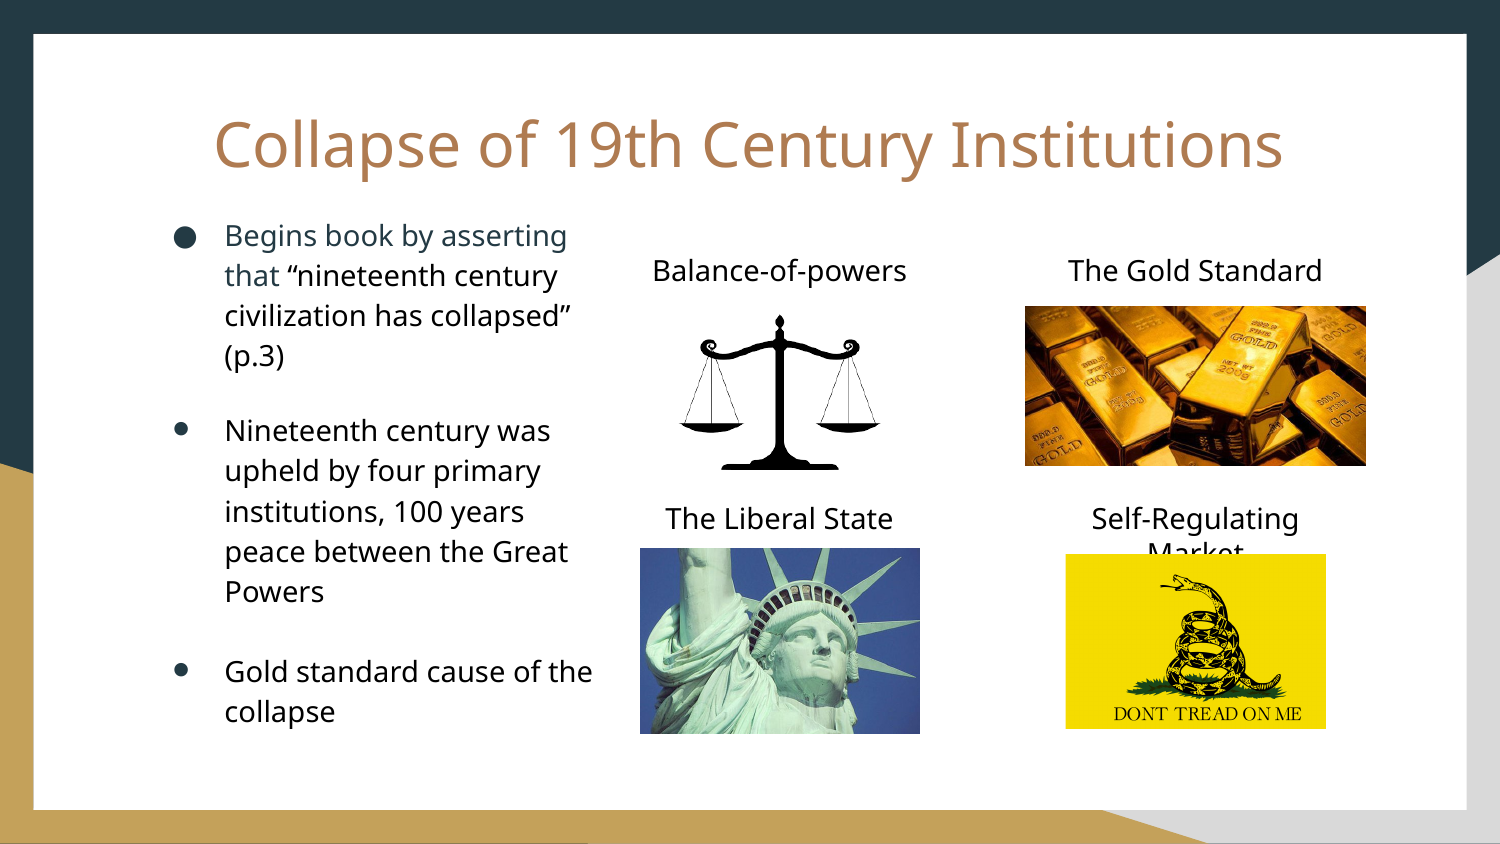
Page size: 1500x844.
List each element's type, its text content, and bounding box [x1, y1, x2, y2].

picture [640, 548, 920, 734]
picture [1025, 306, 1366, 466]
picture [678, 312, 881, 471]
text_box Balance-of-powers [630, 237, 929, 299]
text_box The Gold Standard [1042, 237, 1350, 299]
picture [1065, 554, 1326, 729]
text_box Self-Regulating Market [1028, 485, 1363, 547]
list Begins book by asserting that “nineteenth century civilization has collapsed” (p.3) Nineteenth century was upheld by four primary institutions, 100 years peace between the Great Powers Gold standard cause of the collapse [134, 196, 616, 774]
text_box The Liberal State [640, 485, 920, 547]
title Collapse of 19th Century Institutions [134, 90, 1366, 197]
